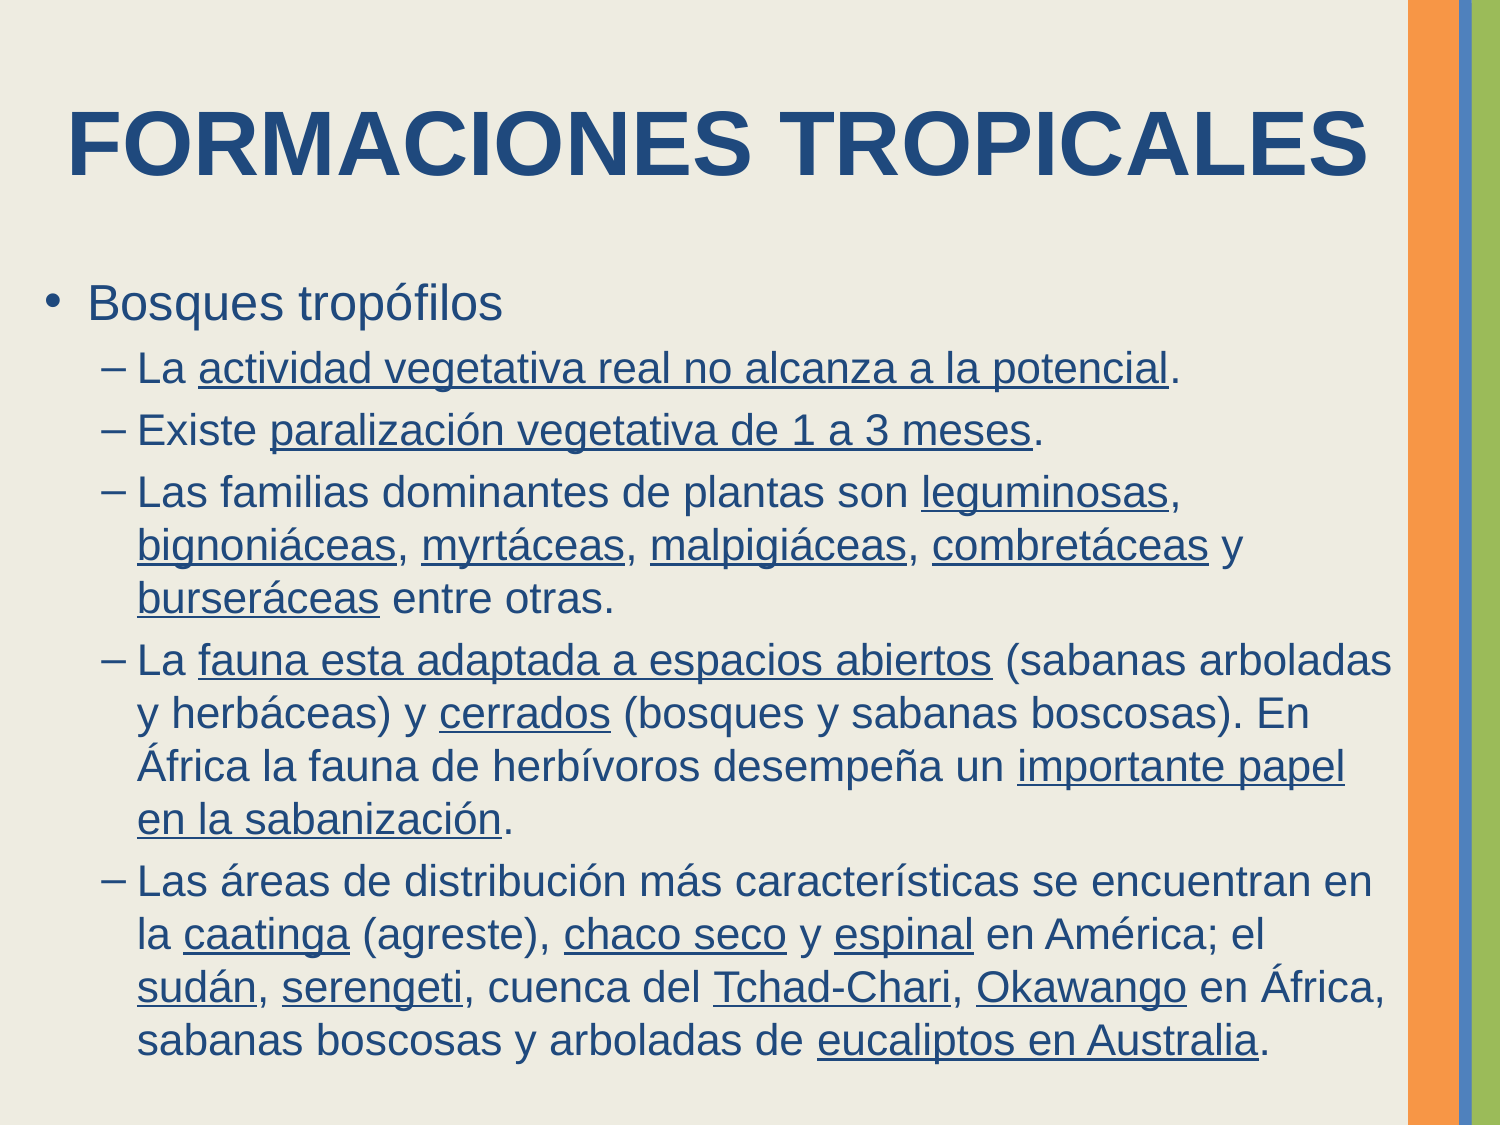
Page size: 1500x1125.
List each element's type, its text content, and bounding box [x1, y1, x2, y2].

list Bosques tropófilos La actividad vegetativa real no alcanza a la potencial. Existe paralización vegetativa de 1 a 3 meses. Las familias dominantes de plantas son leguminosas, bignoniáceas, myrtáceas, malpigiáceas, combretáceas y burseráceas entre otras. La fauna esta adaptada a espacios abiertos (sabanas arboladas y herbáceas) y cerrados (bosques y sabanas boscosas). En África la fauna de herbívoros desempeña un importante papel en la sabanización. Las áreas de distribución más características se encuentran en la caatinga (agreste), chaco seco y espinal en América; el sudán, serengeti, cuenca del Tchad-Chari, Okawango en África, sabanas boscosas y arboladas de eucaliptos en Australia. [29, 262, 1408, 1125]
title Formaciones tropicales [29, 45, 1408, 233]
